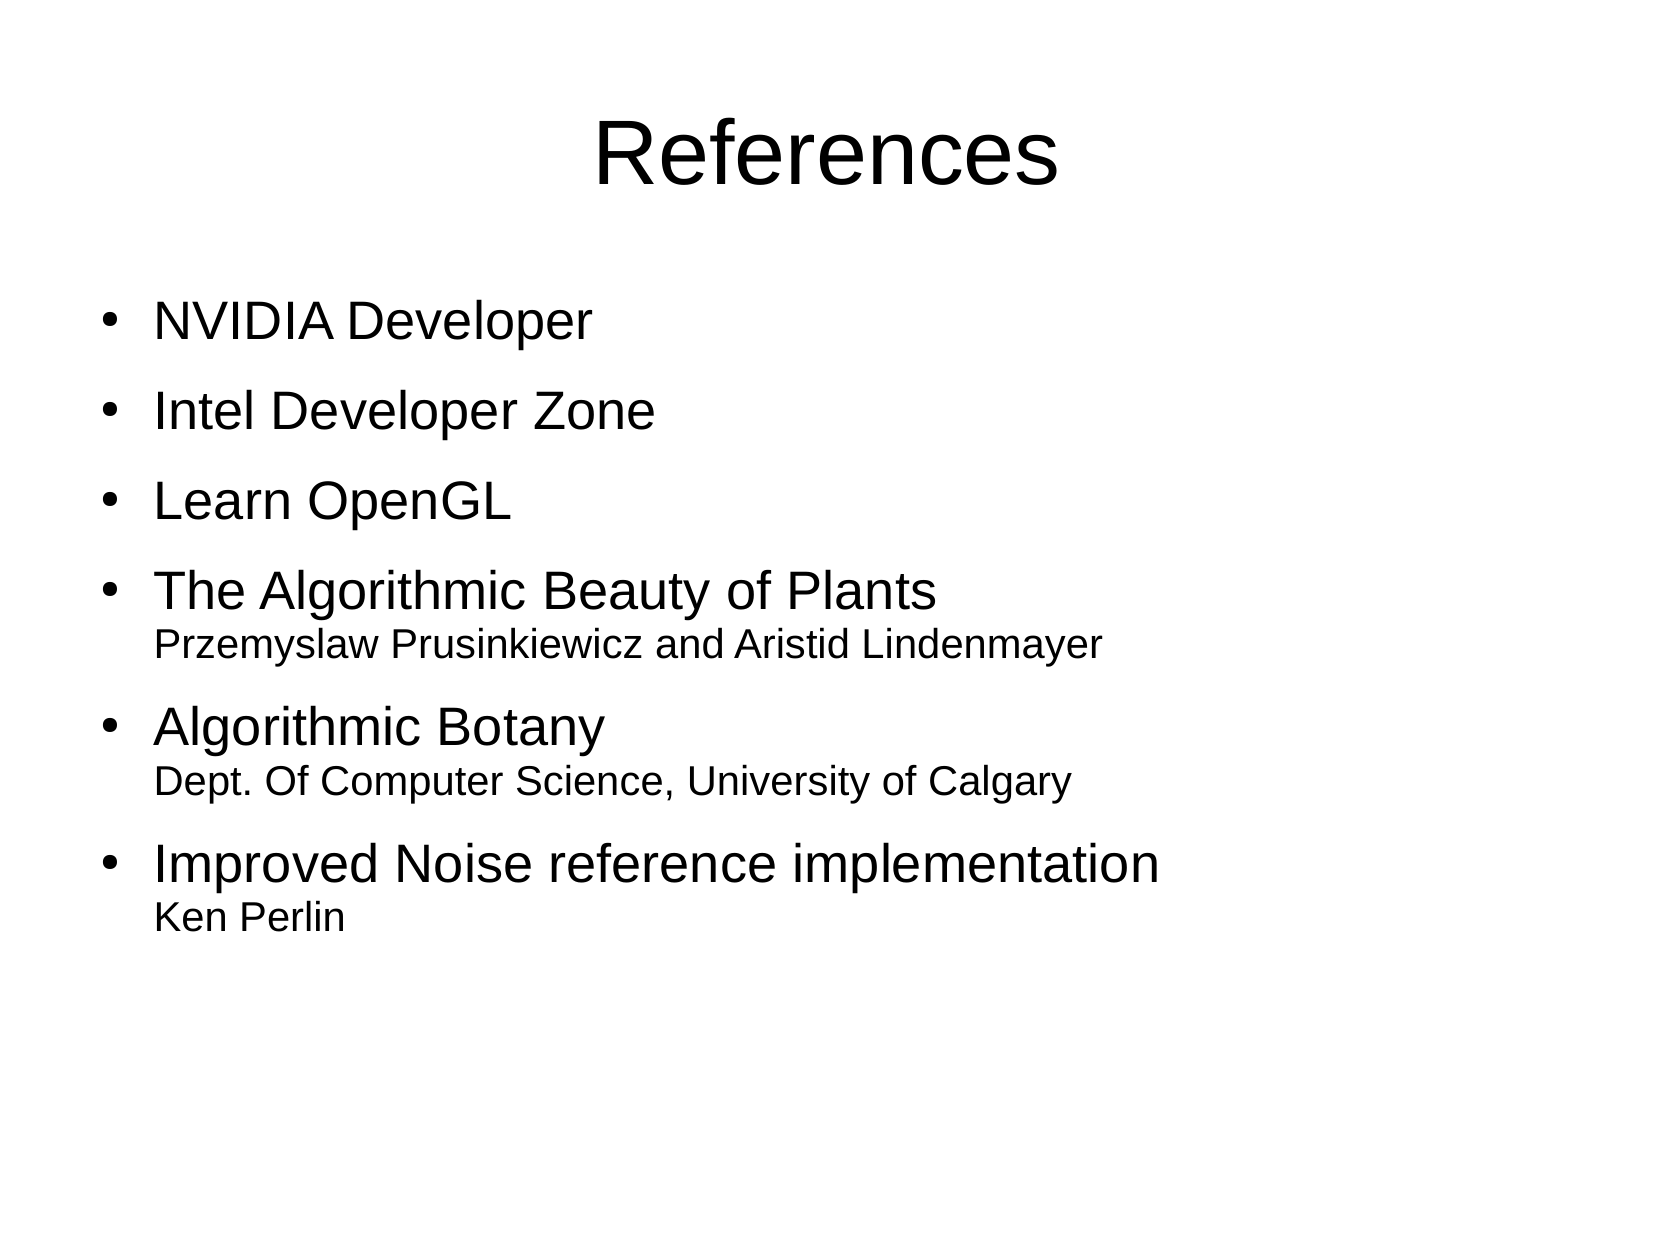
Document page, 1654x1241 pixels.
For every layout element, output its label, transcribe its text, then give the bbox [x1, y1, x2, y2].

title References [82, 49, 1571, 257]
list NVIDIA Developer Intel Developer Zone Learn OpenGL The Algorithmic Beauty of Plants Przemyslaw Prusinkiewicz and Aristid Lindenmayer Algorithmic Botany Dept. Of Computer Science, University of Calgary Improved Noise reference implementation Ken Perlin [82, 290, 1571, 1010]
